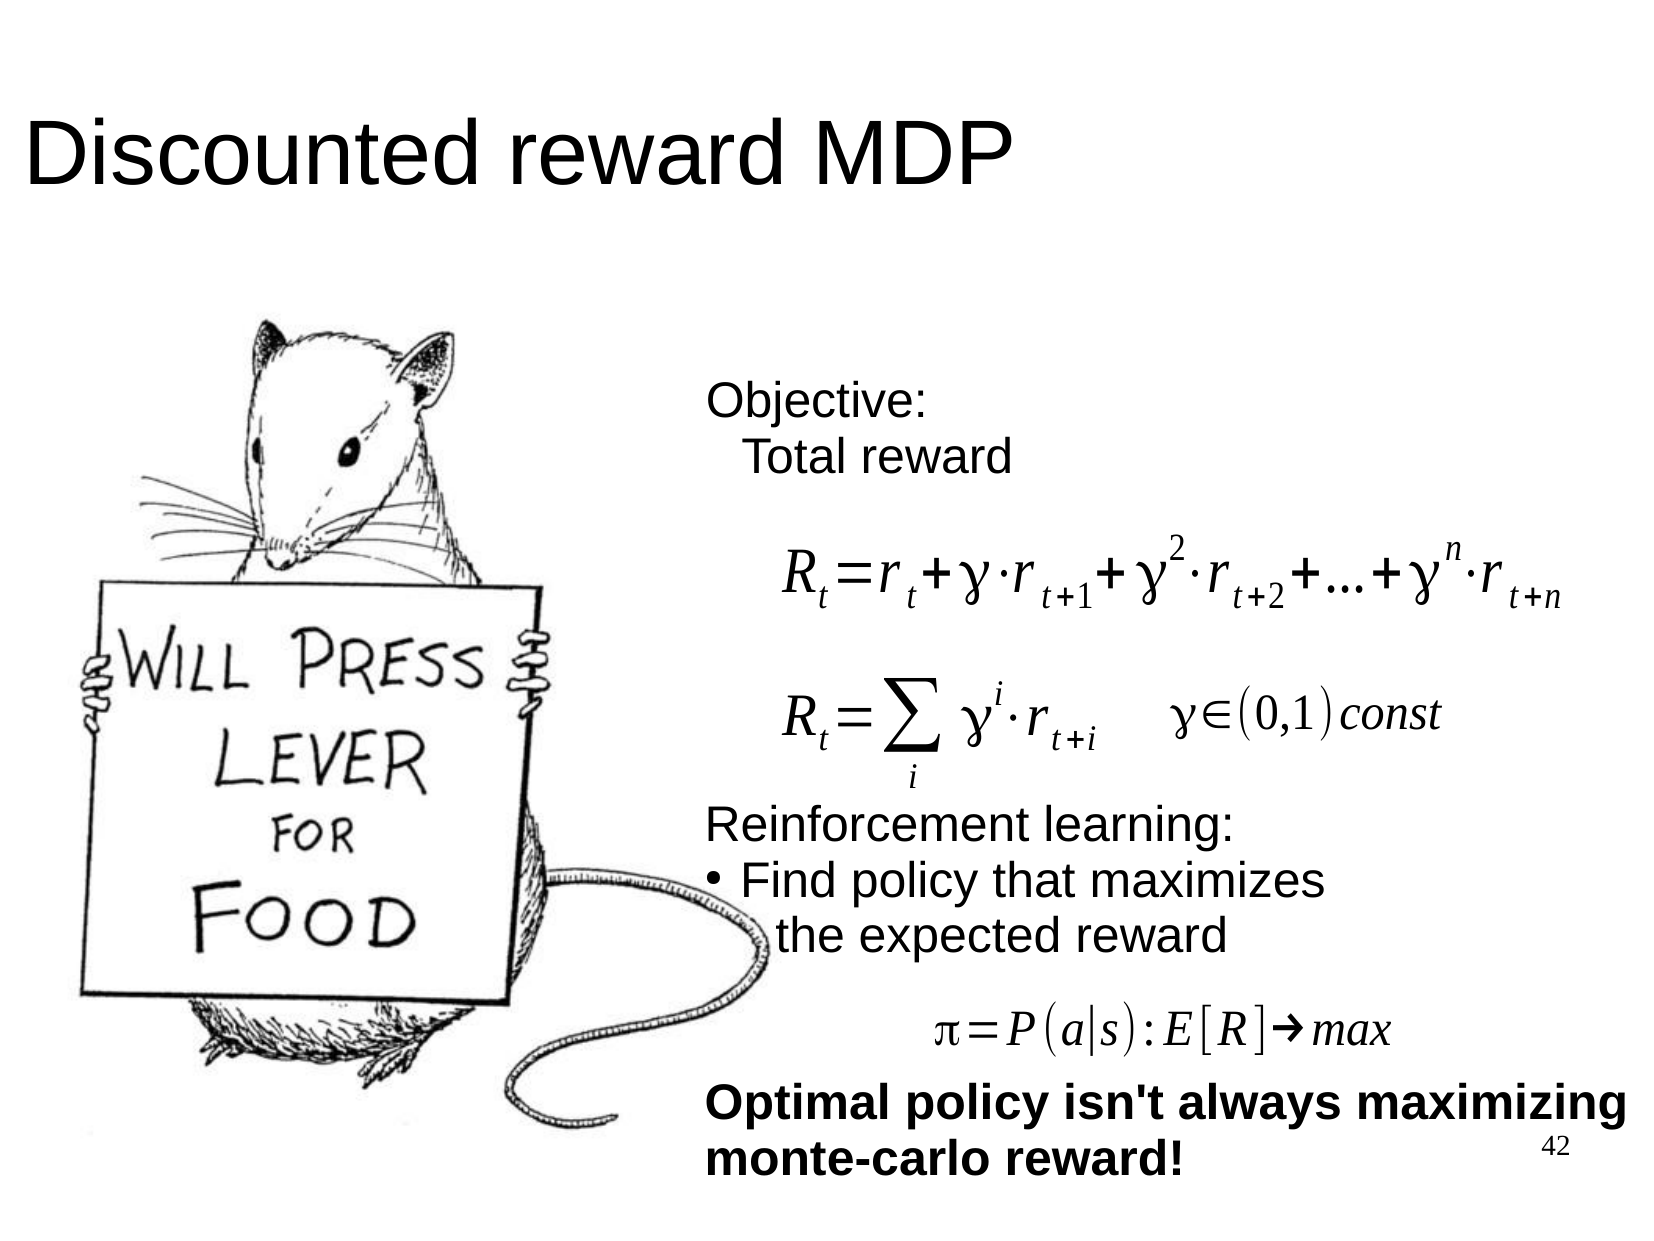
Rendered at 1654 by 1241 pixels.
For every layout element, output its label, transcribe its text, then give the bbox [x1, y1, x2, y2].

chart [765, 523, 1576, 616]
text_box Objective: Total reward [670, 371, 1654, 541]
text_box Reinforcement learning: Find policy that maximizes the expected reward Optimal policy isn't always maximizing monte-carlo reward! [669, 793, 1654, 1241]
picture [0, 250, 791, 1241]
chart [1155, 681, 1456, 743]
chart [765, 671, 1111, 793]
title Discounted reward MDP [23, 49, 1512, 257]
